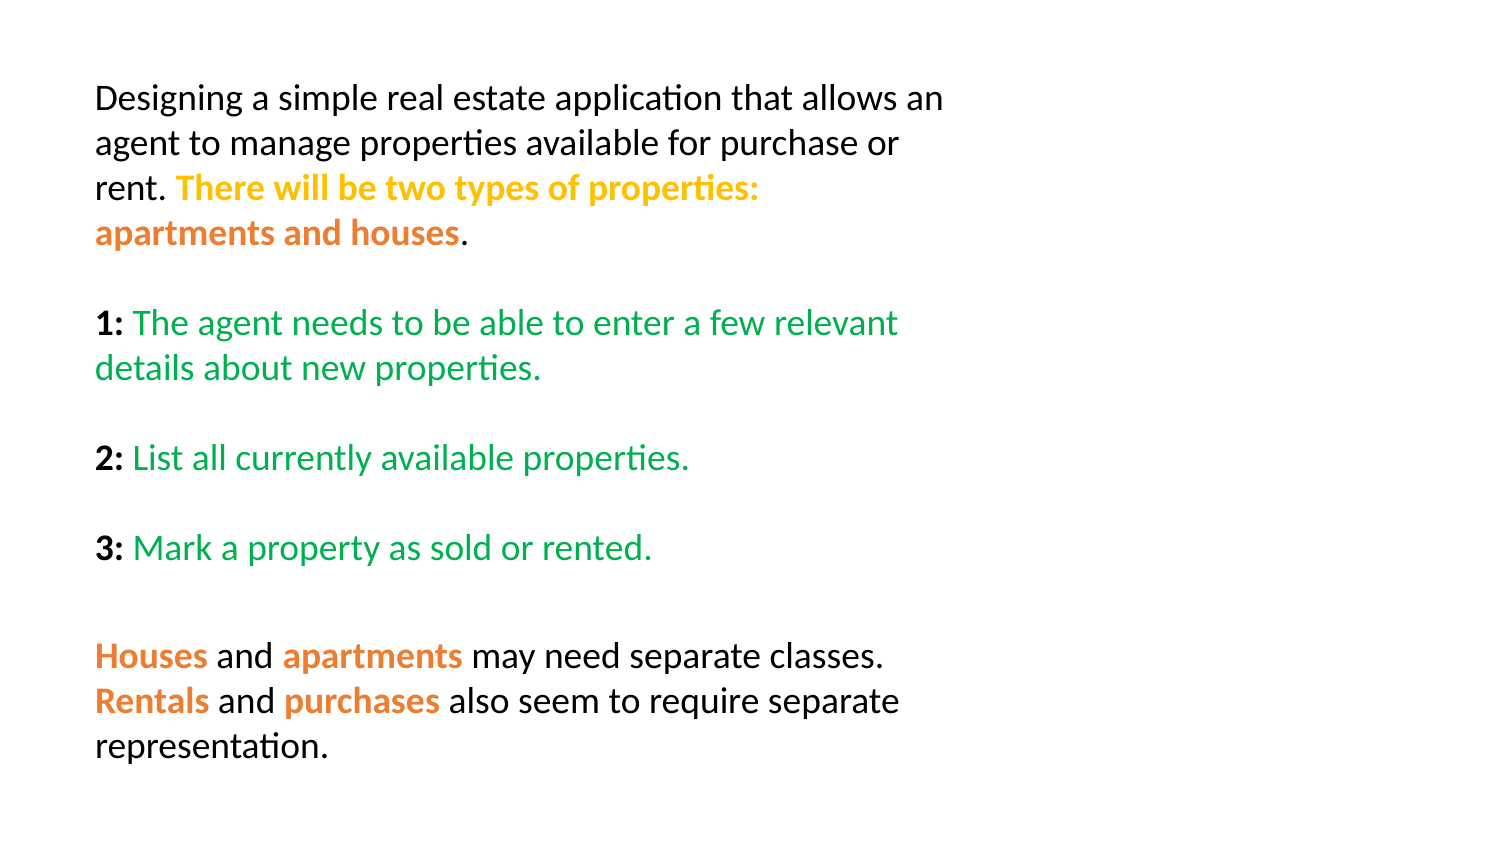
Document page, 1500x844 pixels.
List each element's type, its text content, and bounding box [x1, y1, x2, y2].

text_box Designing a simple real estate application that allows an agent to manage properties available for purchase or rent. There will be two types of properties: apartments and houses. 1: The agent needs to be able to enter a few relevant details about new properties. 2: List all currently available properties. 3: Mark a property as sold or rented. [80, 65, 975, 575]
text_box Houses and apartments may need separate classes. Rentals and purchases also seem to require separate representation. [80, 624, 984, 774]
